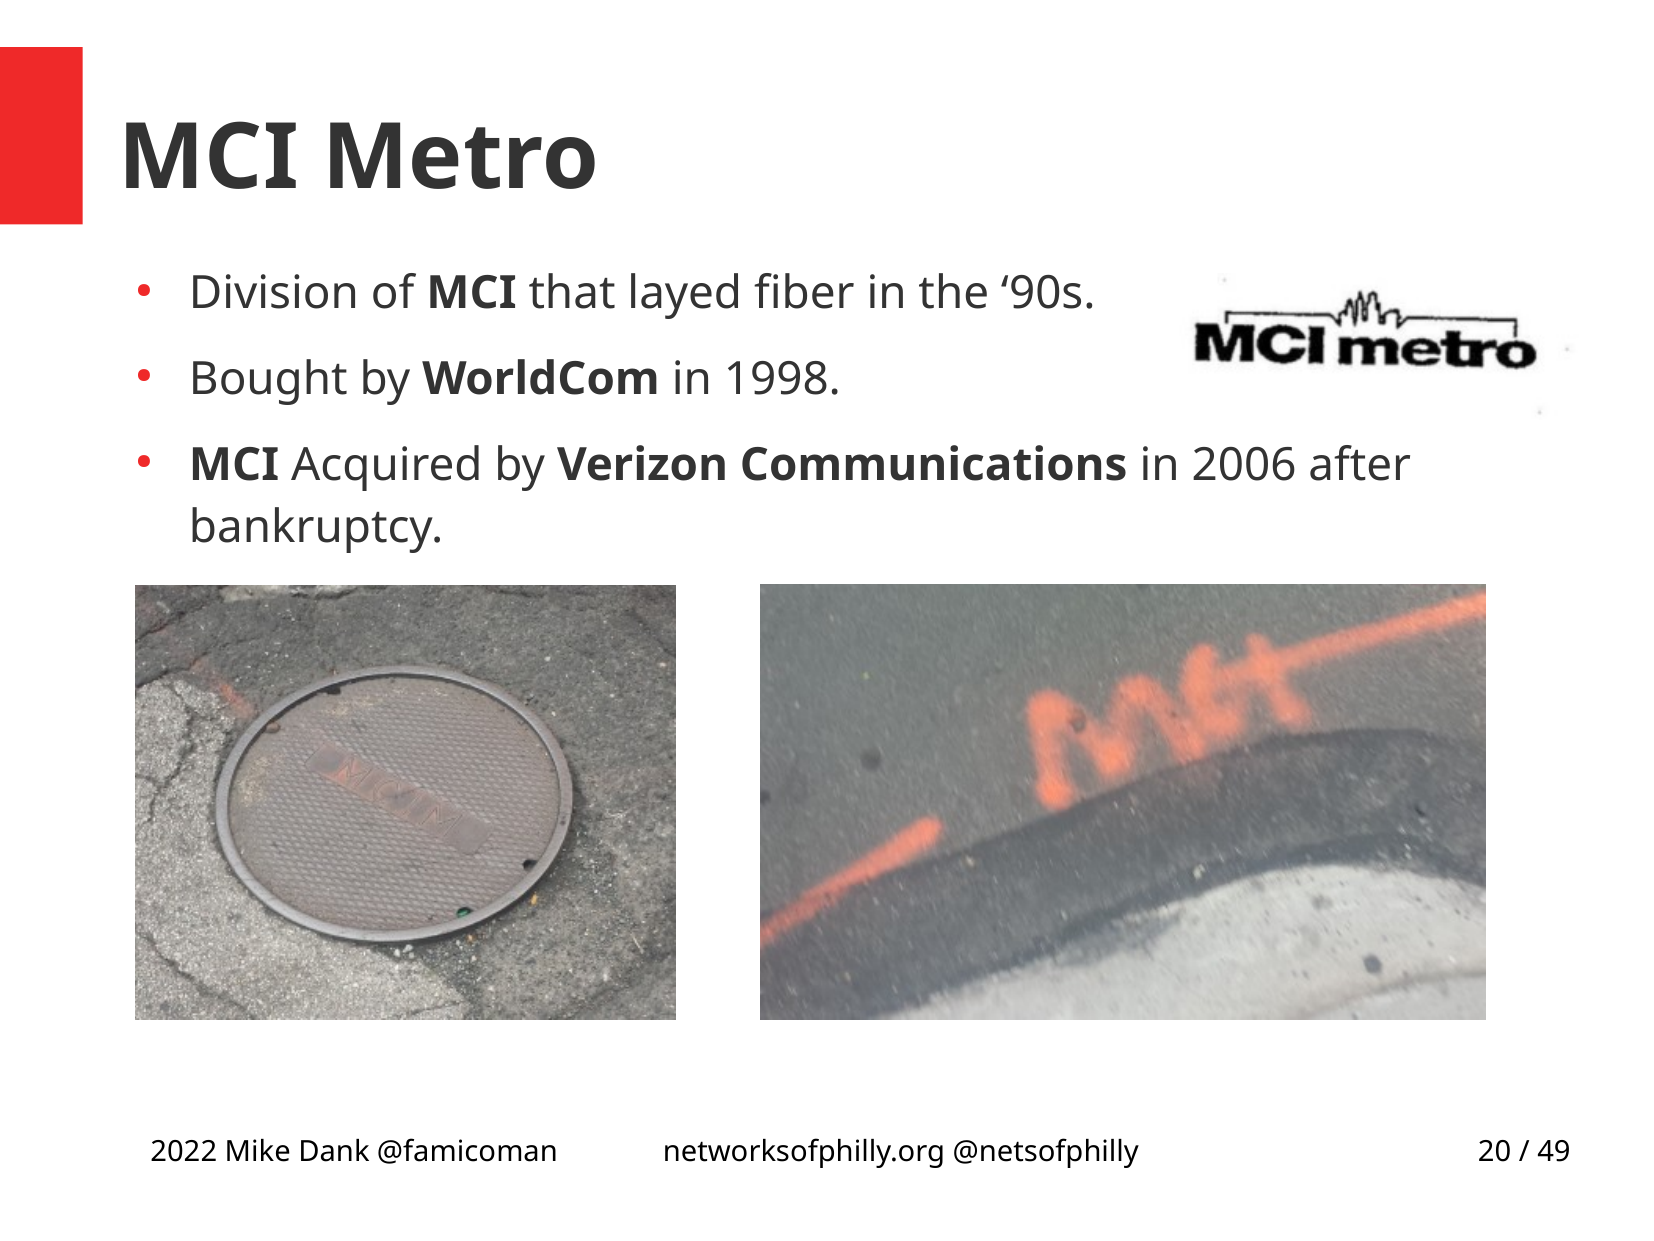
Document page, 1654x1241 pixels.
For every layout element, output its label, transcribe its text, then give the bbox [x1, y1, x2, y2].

title MCI Metro [118, 49, 1571, 257]
picture [1155, 273, 1579, 421]
picture [135, 585, 676, 1021]
picture [760, 584, 1486, 1021]
list Division of MCI that layed fiber in the ‘90s. Bought by WorldCom in 1998. MCI Acquired by Verizon Communications in 2006 after bankruptcy. [118, 259, 1621, 980]
